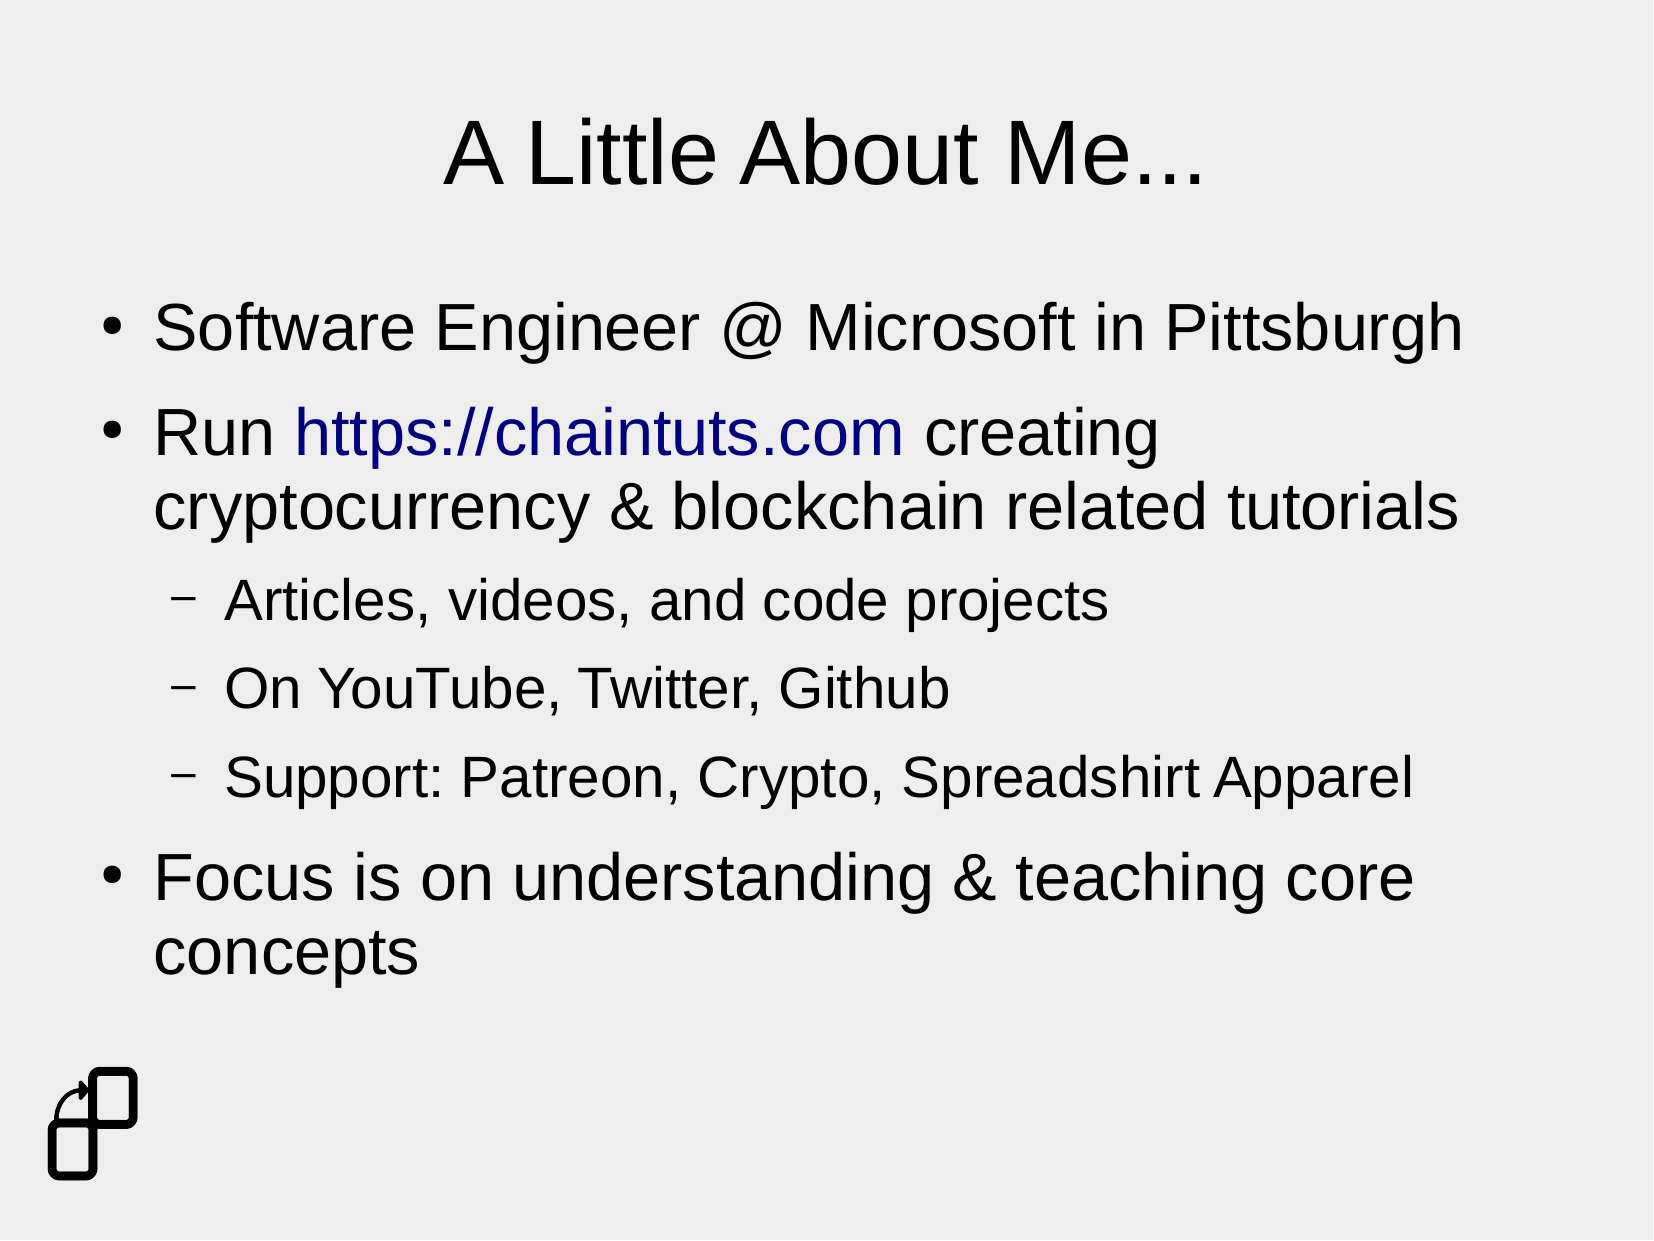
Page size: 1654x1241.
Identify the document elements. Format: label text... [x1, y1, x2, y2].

picture [30, 1062, 153, 1186]
title A Little About Me... [82, 49, 1571, 257]
list Software Engineer @ Microsoft in Pittsburgh Run https://chaintuts.com creating cryptocurrency & blockchain related tutorials Articles, videos, and code projects On YouTube, Twitter, Github Support: Patreon, Crypto, Spreadshirt Apparel Focus is on understanding & teaching core concepts [82, 290, 1571, 1010]
